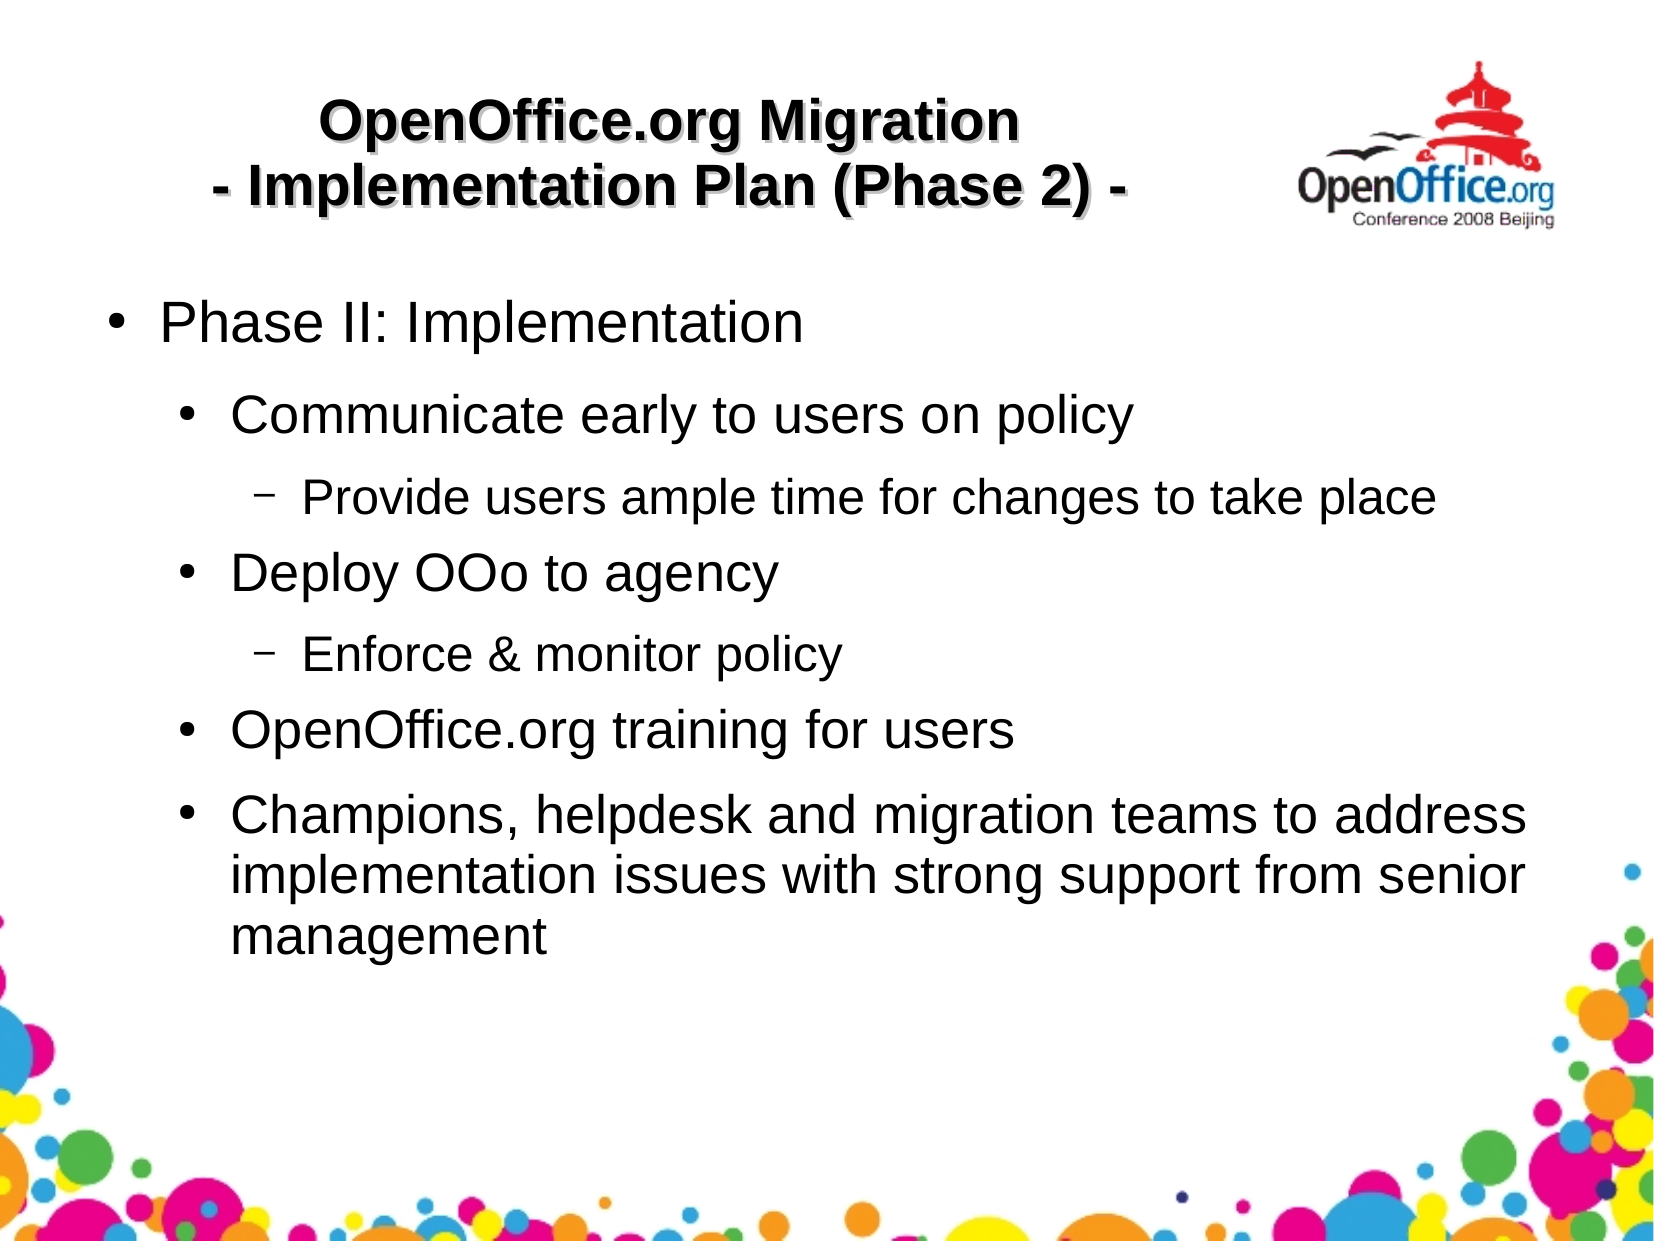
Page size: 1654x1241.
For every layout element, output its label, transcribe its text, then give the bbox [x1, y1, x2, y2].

list Phase II: Implementation Communicate early to users on policy Provide users ample time for changes to take place Deploy OOo to agency Enforce & monitor policy OpenOffice.org training for users Champions, helpdesk and migration teams to address implementation issues with strong support from senior management [88, 290, 1577, 1094]
picture [1285, 51, 1569, 250]
title OpenOffice.org Migration - Implementation Plan (Phase 2) - [82, 56, 1258, 250]
picture [0, 810, 1654, 1241]
